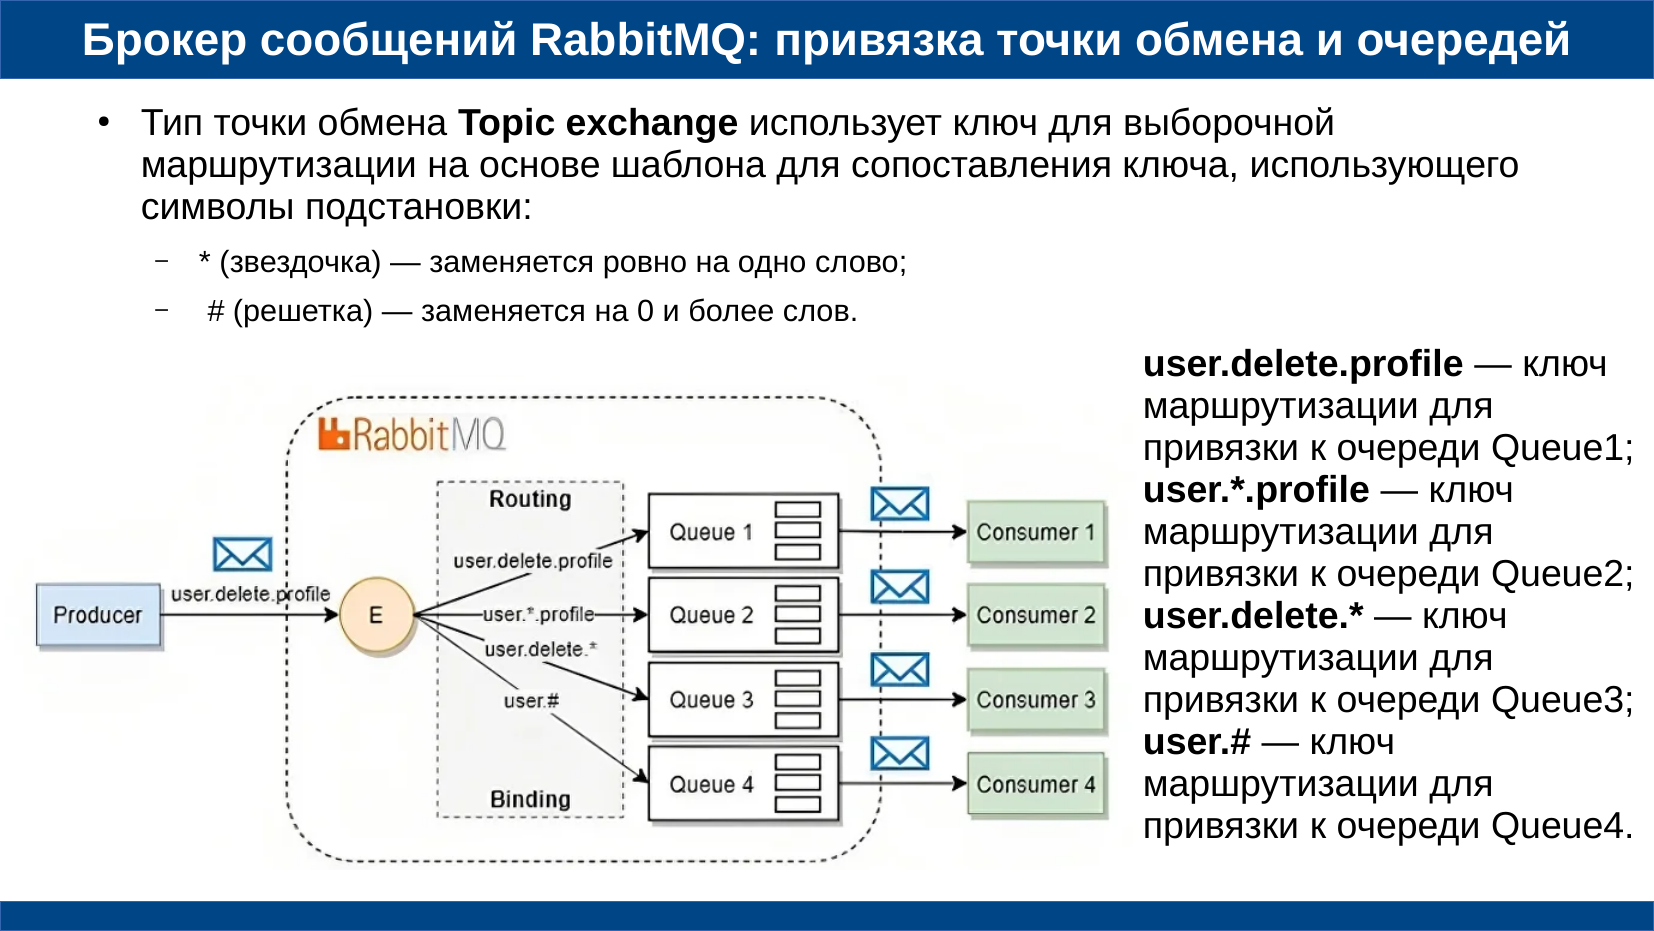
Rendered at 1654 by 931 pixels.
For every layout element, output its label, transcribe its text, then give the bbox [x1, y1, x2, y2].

list Тип точки обмена Topic exchange использует ключ для выборочной маршрутизации на основе шаблона для сопоставления ключа, использующего символы подстановки: * (звездочка) — заменяется ровно на одно слово; # (решетка) — заменяется на 0 и более слов. [82, 101, 1571, 331]
picture [5, 375, 1128, 870]
text_box user.delete.profile — ключ маршрутизации для привязки к очереди Queue1; user.*.profile — ключ маршрутизации для привязки к очереди Queue2; user.delete.* — ключ маршрутизации для привязки к очереди Queue3; user.# — ключ маршрутизации для привязки к очереди Queue4. [1128, 334, 1654, 890]
title Брокер сообщений RabbitMQ: привязка точки обмена и очередей [0, 0, 1654, 79]
